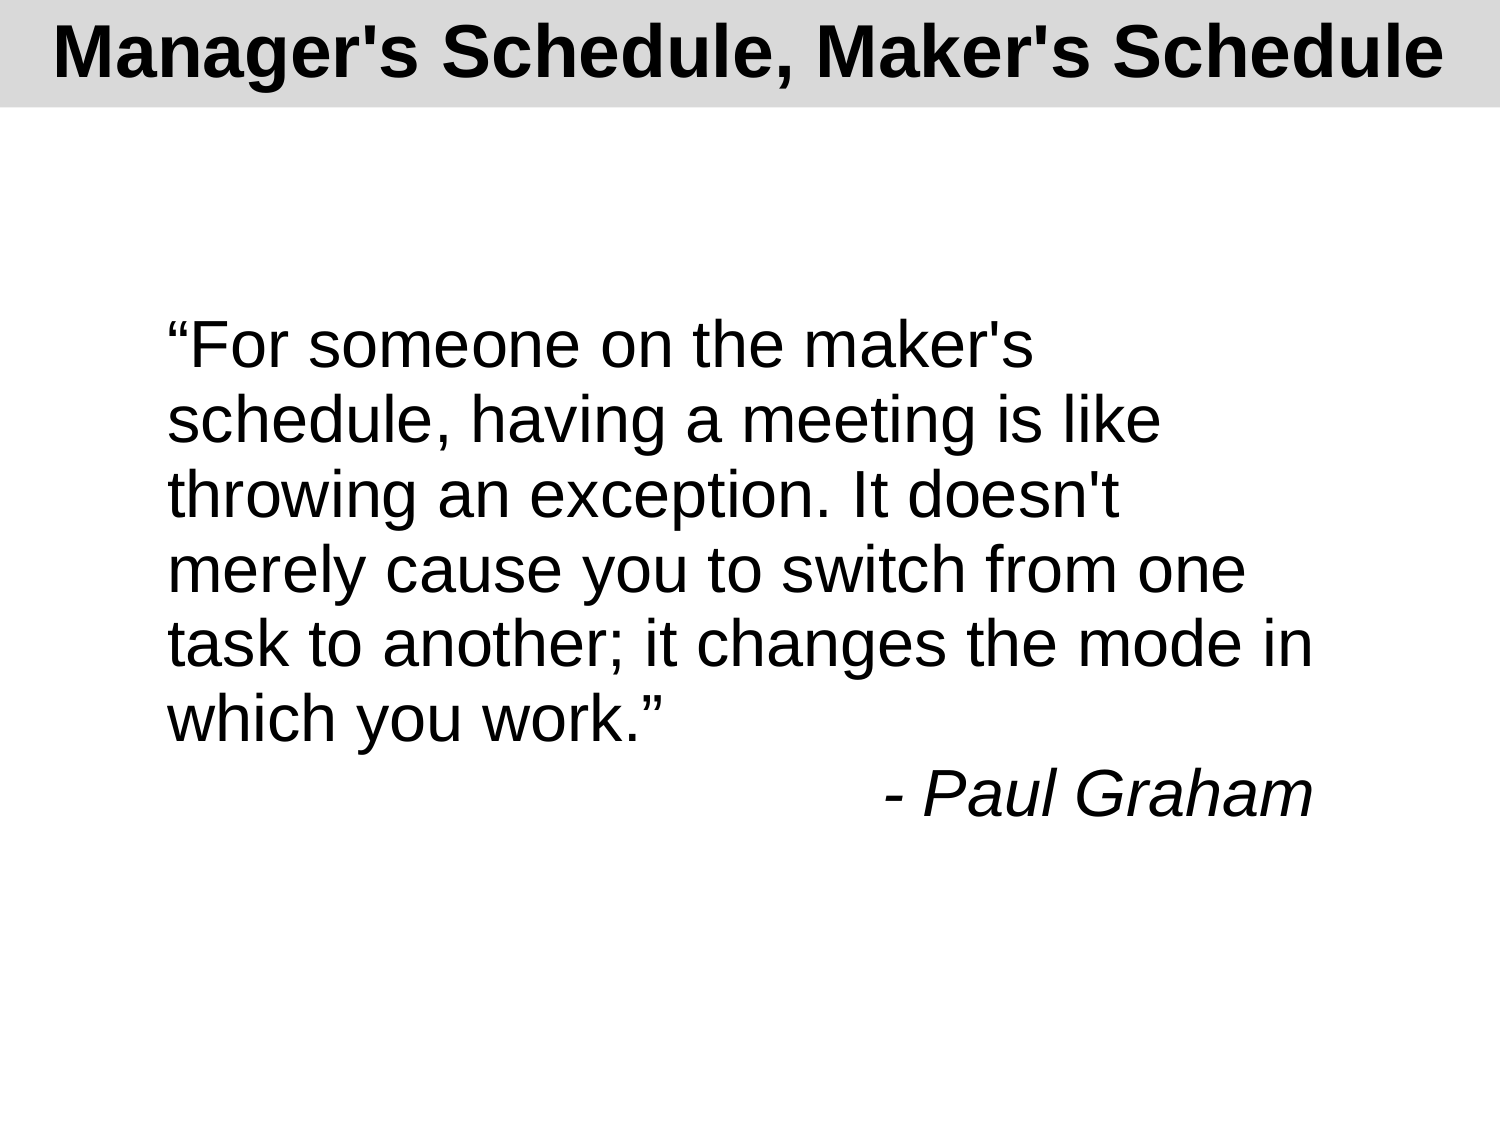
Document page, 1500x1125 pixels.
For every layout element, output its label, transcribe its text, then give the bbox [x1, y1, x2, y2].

text_box Manager's Schedule, Maker's Schedule [0, 0, 1500, 108]
text_box “For someone on the maker's schedule, having a meeting is like throwing an exception. It doesn't merely cause you to switch from one task to another; it changes the mode in which you work.” - Paul Graham [152, 299, 1338, 835]
